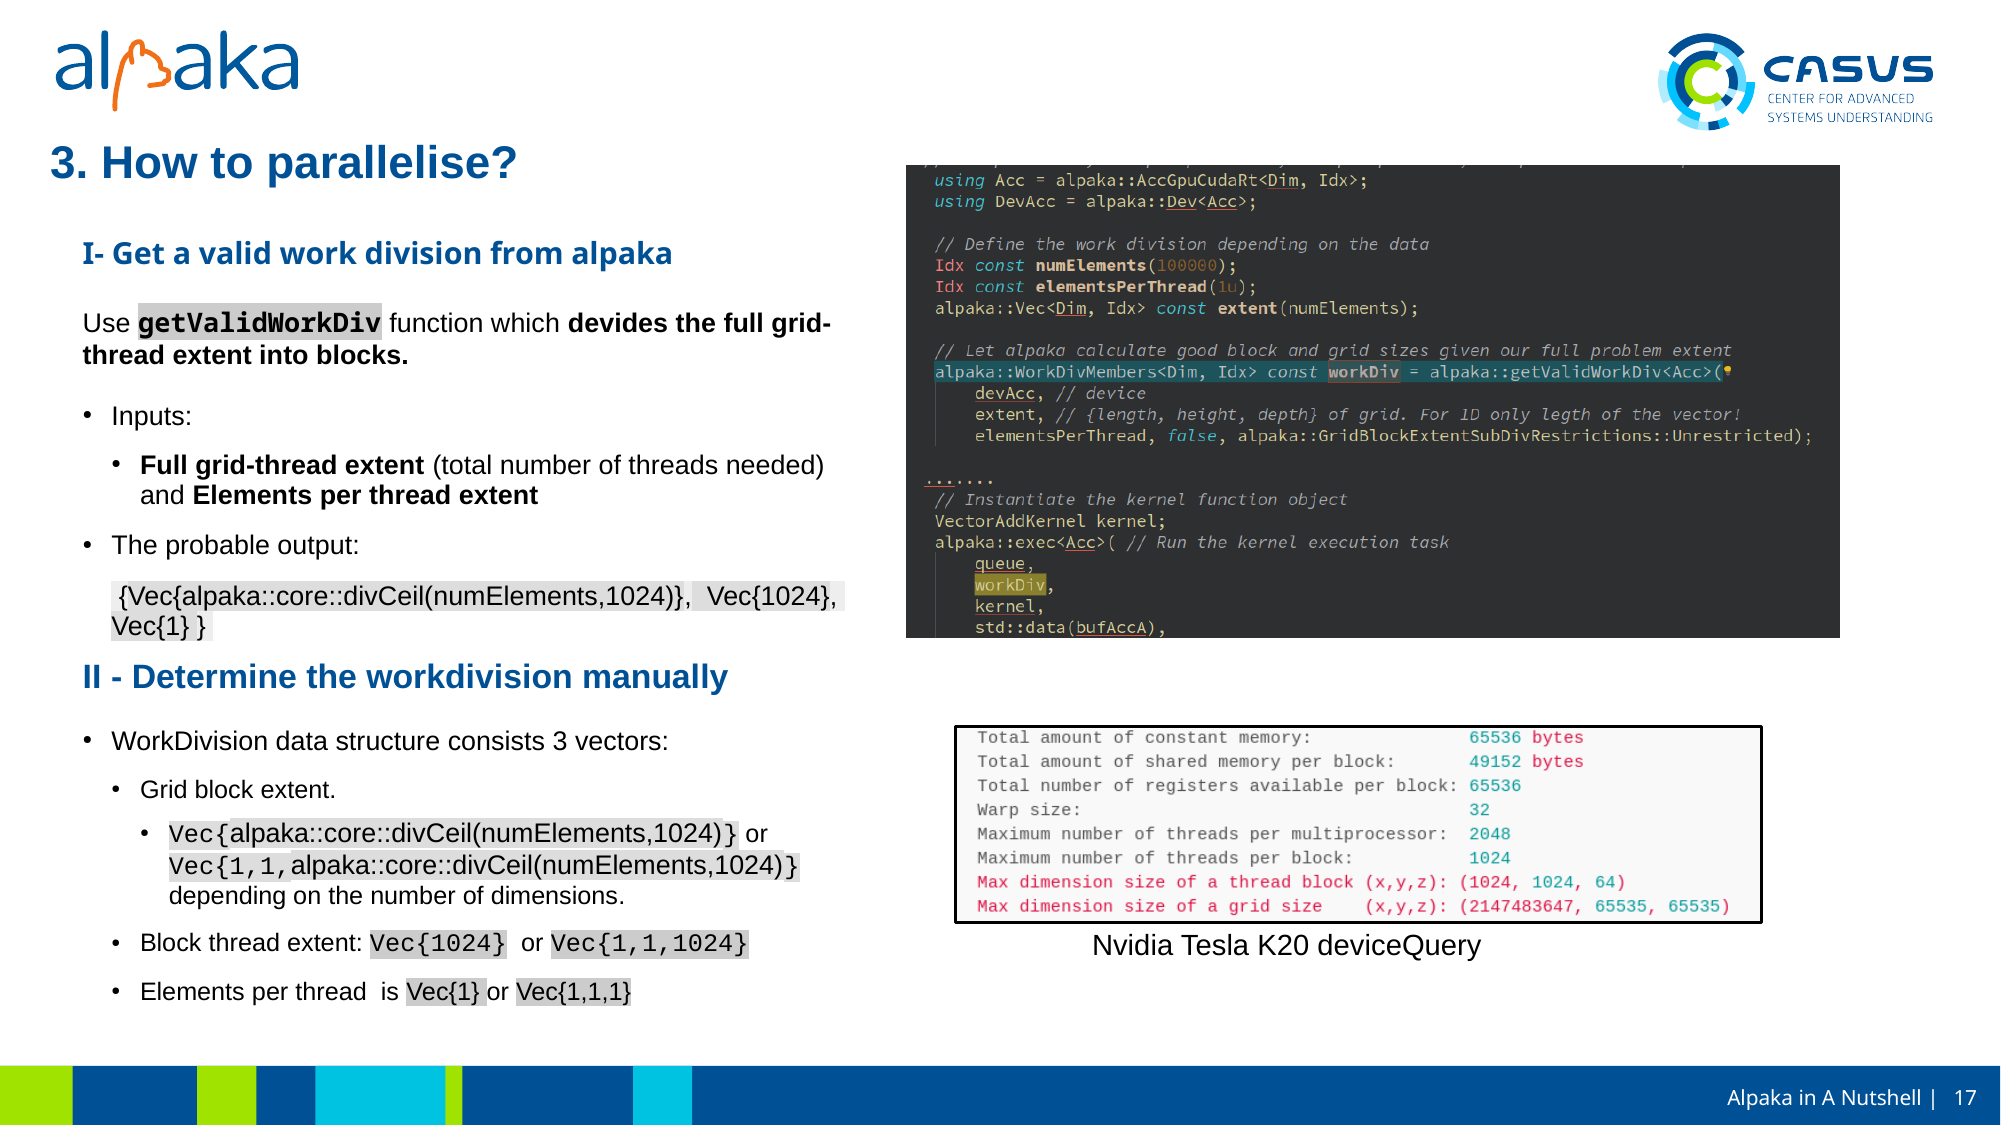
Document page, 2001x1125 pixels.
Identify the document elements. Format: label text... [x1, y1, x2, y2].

picture [906, 165, 1840, 638]
picture [1658, 33, 1933, 131]
list I- Get a valid work division from alpaka Use getValidWorkDiv function which devides the full grid-thread extent into blocks. Inputs: Full grid-thread extent (total number of threads needed) and Elements per thread extent The probable output: {Vec{alpaka::core::divCeil(numElements,1024)}, Vec{1024}, Vec{1} } II - Determine the workdivision manually WorkDivision data structure consists 3 vectors: Grid block extent. Vec{alpaka::core::divCeil(numElements,1024)} or Vec{1,1,alpaka::core::divCeil(numElements,1024)} depending on the number of dimensions. Block thread extent: Vec{1024} or Vec{1,1,1024} Elements per thread is Vec{1} or Vec{1,1,1} [82, 177, 875, 1010]
picture [956, 728, 1760, 922]
text_box Nvidia Tesla K20 deviceQuery [1077, 921, 1512, 969]
picture [55, 29, 299, 113]
text_box 3. How to parallelise? [35, 129, 577, 201]
